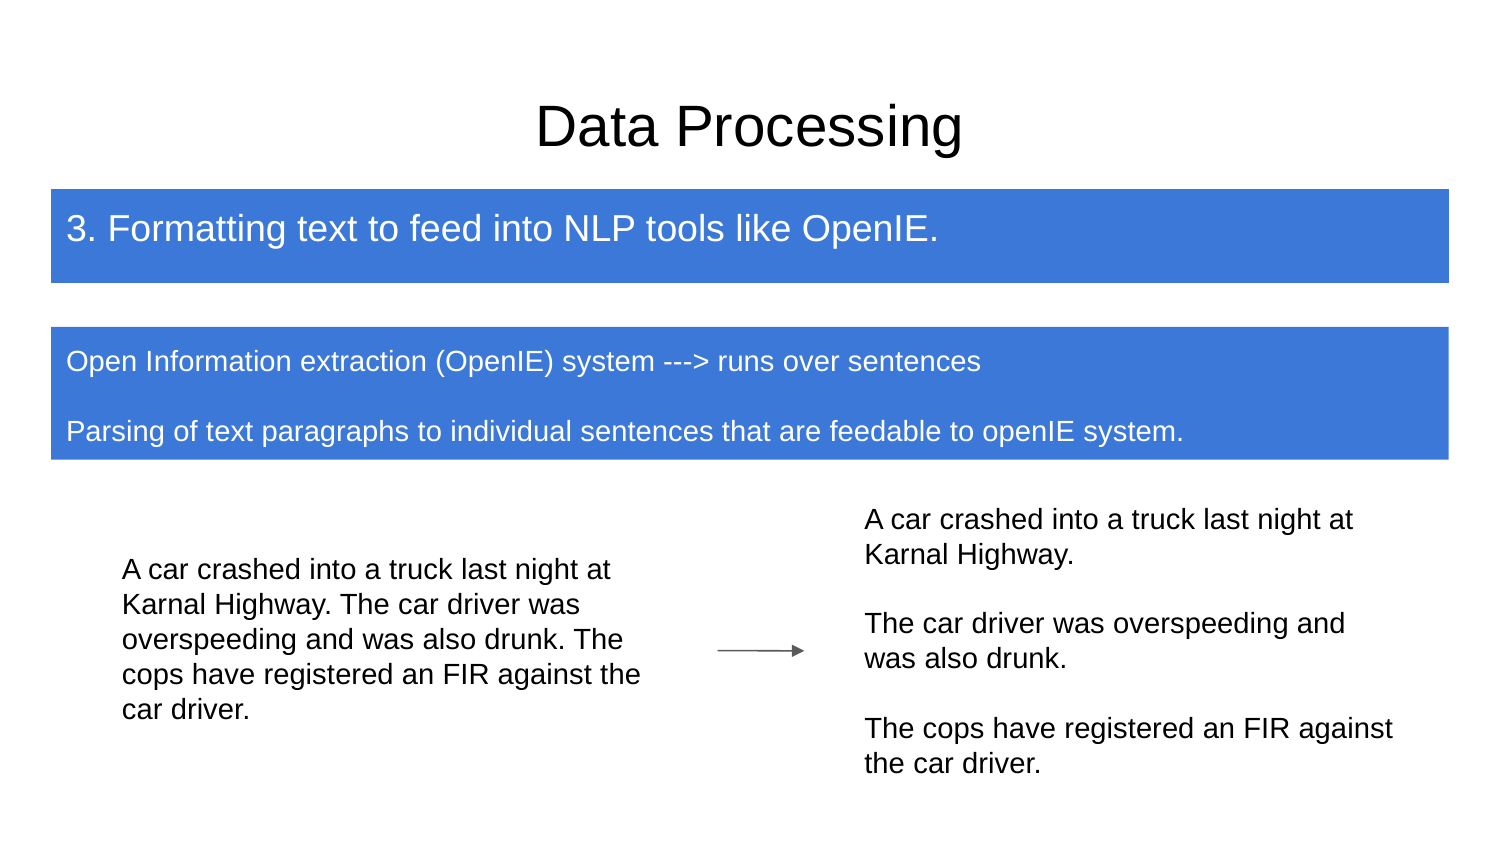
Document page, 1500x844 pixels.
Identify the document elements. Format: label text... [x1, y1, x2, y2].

title Data Processing [51, 72, 1449, 167]
text_box A car crashed into a truck last night at Karnal Highway. The car driver was overspeeding and was also drunk. The cops have registered an FIR against the car driver. [106, 535, 659, 760]
text_box Open Information extraction (OpenIE) system ---> runs over sentences Parsing of text paragraphs to individual sentences that are feedable to openIE system. [51, 326, 1449, 460]
list 3. Formatting text to feed into NLP tools like OpenIE. [51, 189, 1449, 283]
text_box A car crashed into a truck last night at Karnal Highway. The car driver was overspeeding and was also drunk. The cops have registered an FIR against the car driver. [849, 484, 1415, 781]
